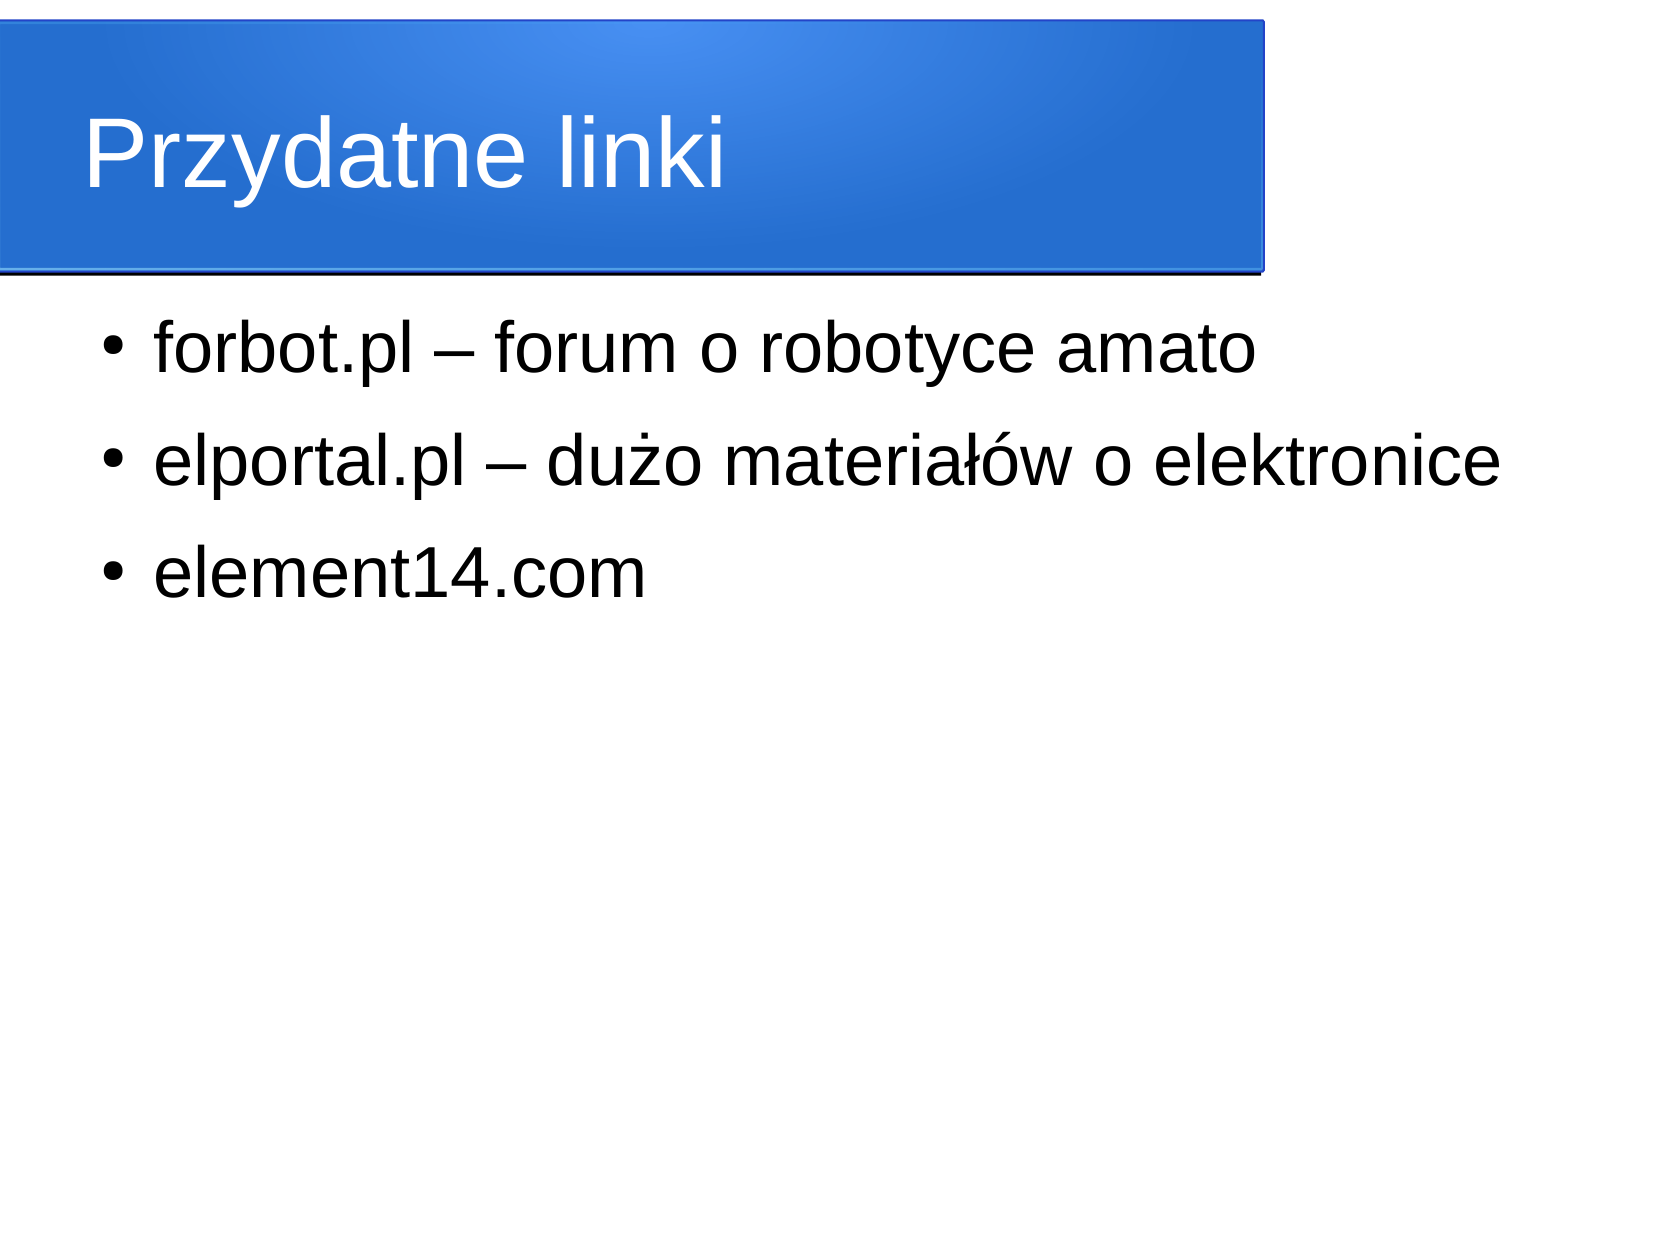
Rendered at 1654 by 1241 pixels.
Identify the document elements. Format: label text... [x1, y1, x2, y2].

list forbot.pl – forum o robotyce amato elportal.pl – dużo materiałów o elektronice element14.com [82, 307, 1538, 1027]
title Przydatne linki [82, 49, 1250, 257]
